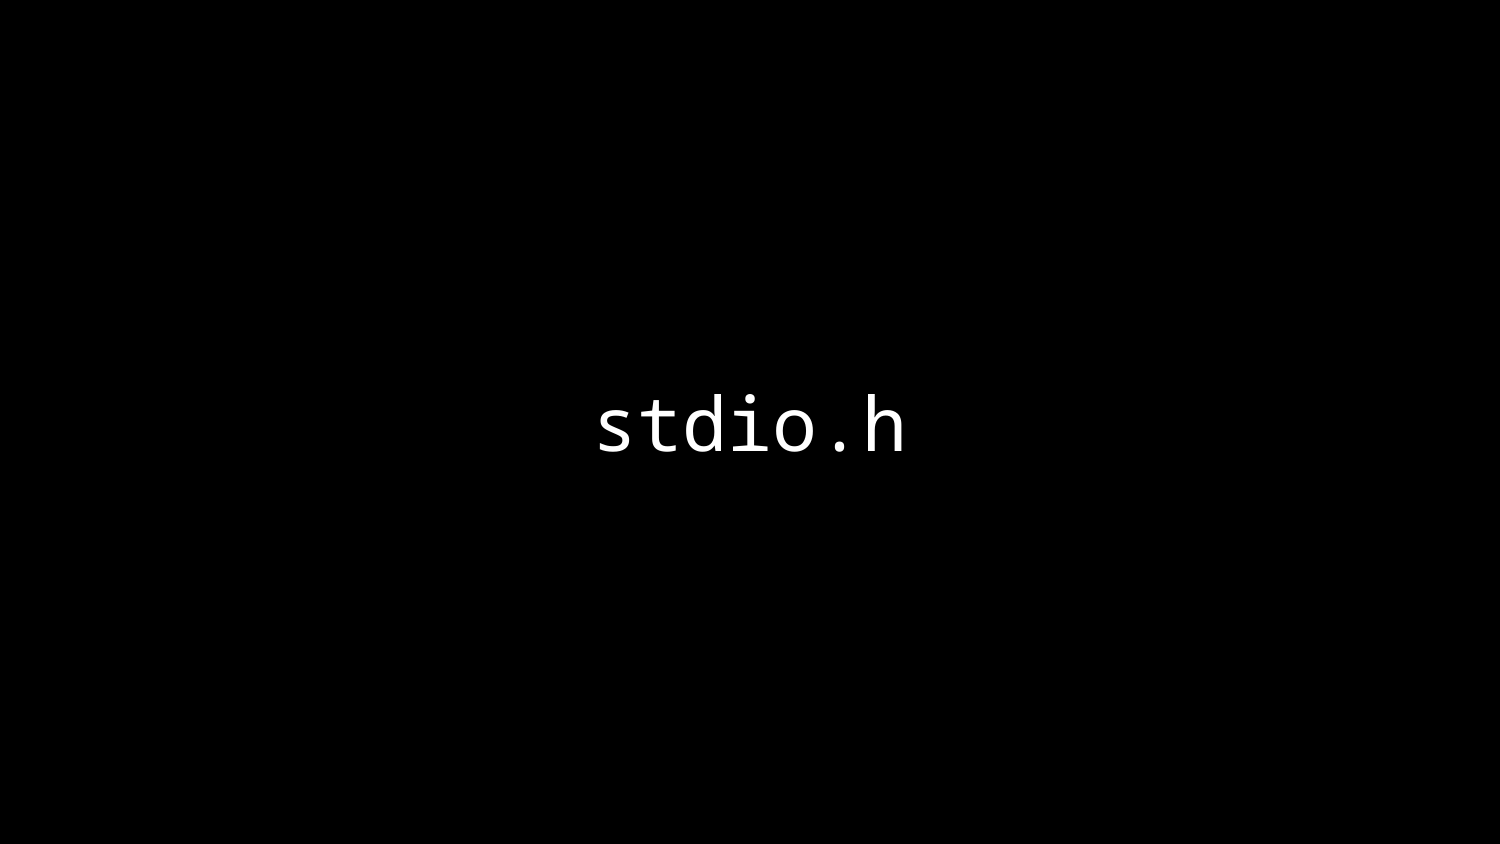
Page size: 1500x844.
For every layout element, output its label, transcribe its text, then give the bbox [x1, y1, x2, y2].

title stdio.h [51, 352, 1449, 491]
